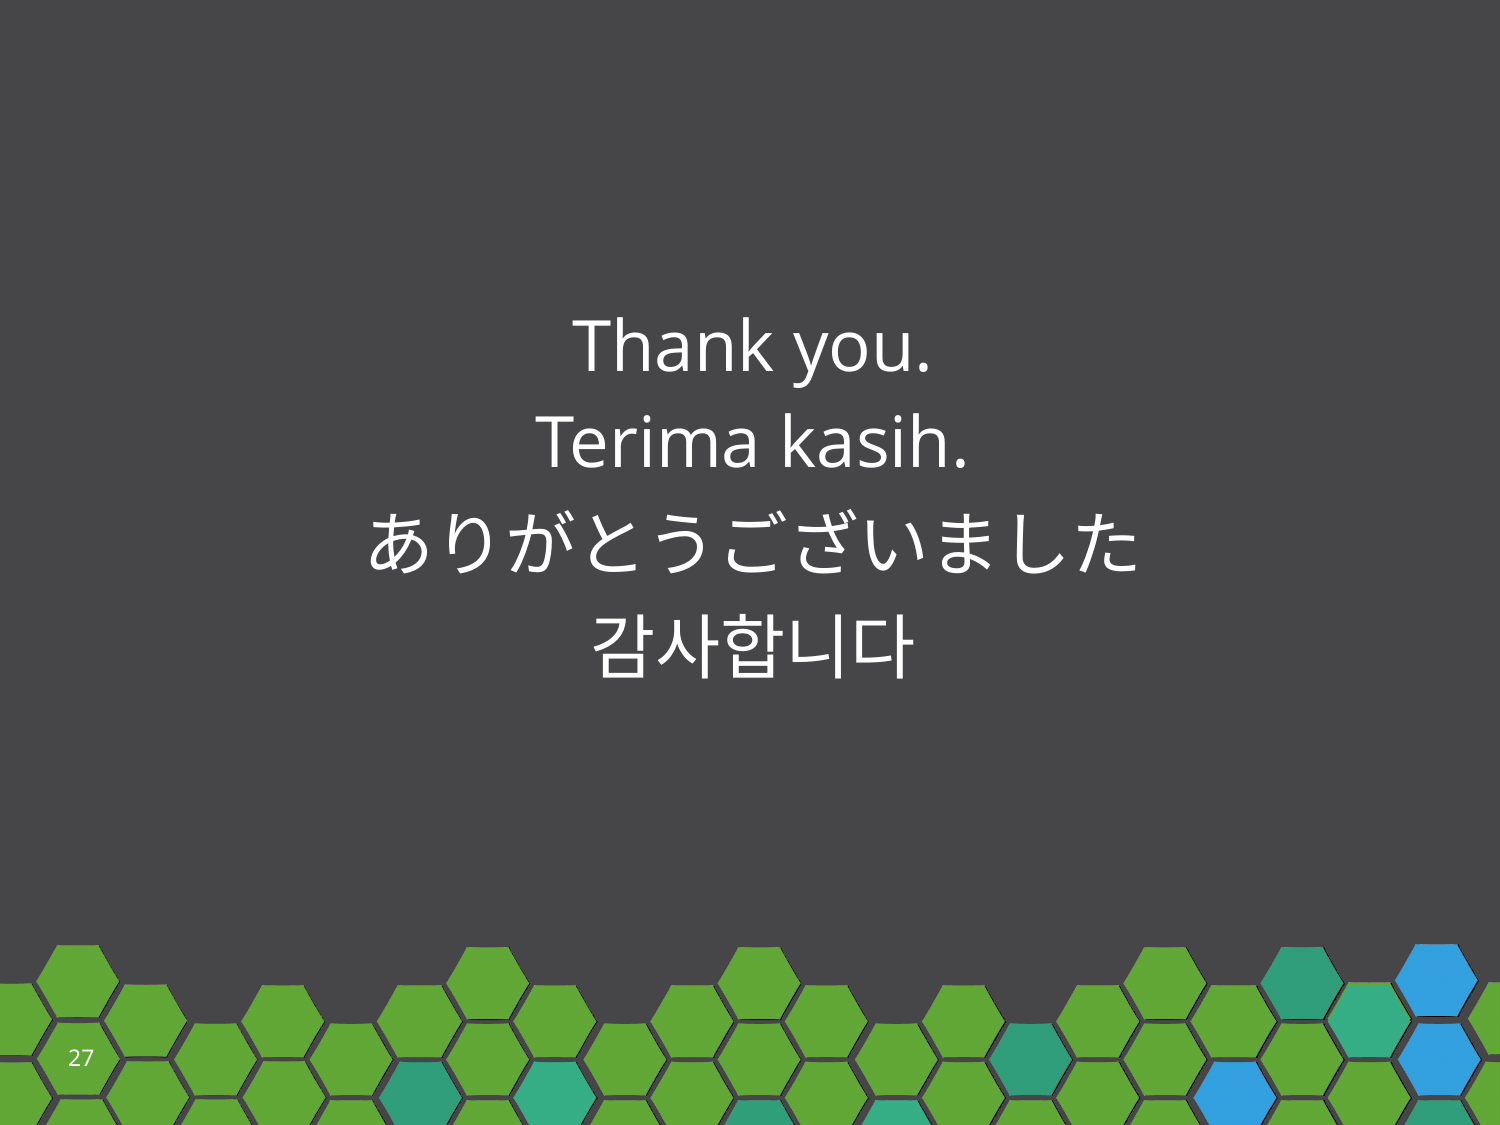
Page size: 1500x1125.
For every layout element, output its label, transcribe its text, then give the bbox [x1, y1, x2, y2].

title Thank you. Terima kasih. ありがとうございました 감사합니다 [135, 294, 1372, 696]
picture [0, 944, 1500, 1125]
